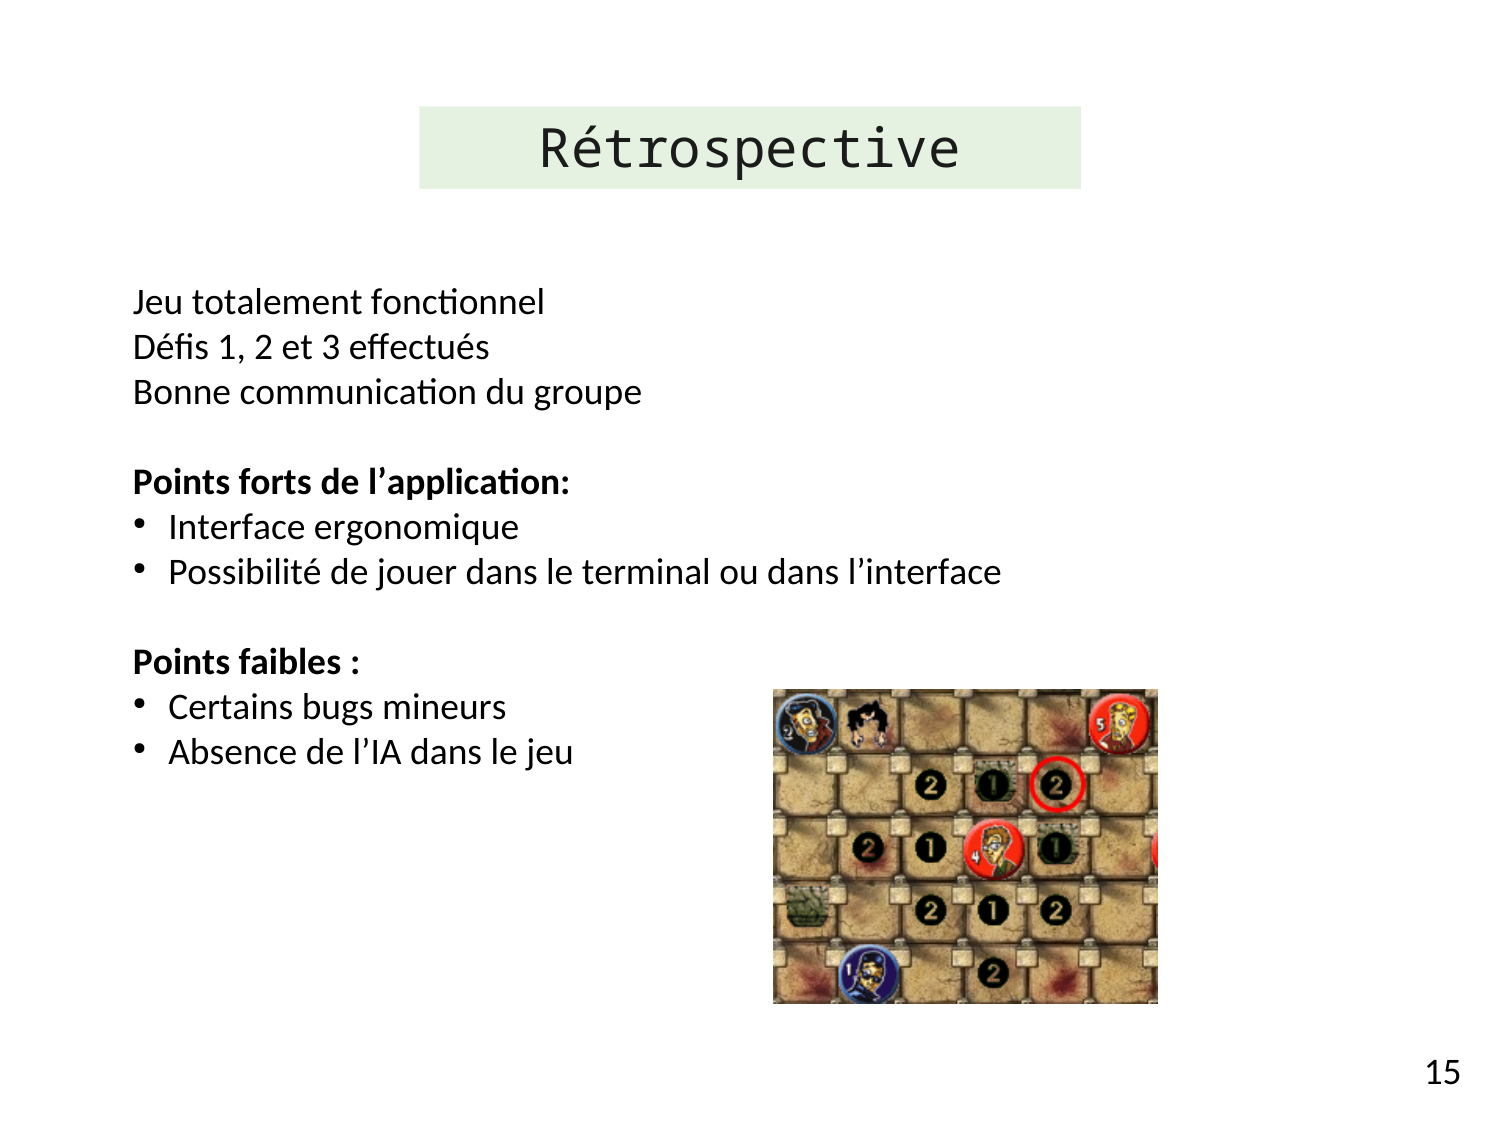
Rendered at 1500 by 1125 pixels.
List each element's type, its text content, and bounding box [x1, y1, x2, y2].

text_box <numéro> [1287, 1039, 1477, 1100]
text_box Rétrospective [419, 106, 1081, 189]
picture [773, 689, 1158, 1004]
text_box Jeu totalement fonctionnel Défis 1, 2 et 3 effectués Bonne communication du groupe Points forts de l’application: Interface ergonomique Possibilité de jouer dans le terminal ou dans l’interface Points faibles : Certains bugs mineurs Absence de l’IA dans le jeu [118, 269, 1323, 780]
